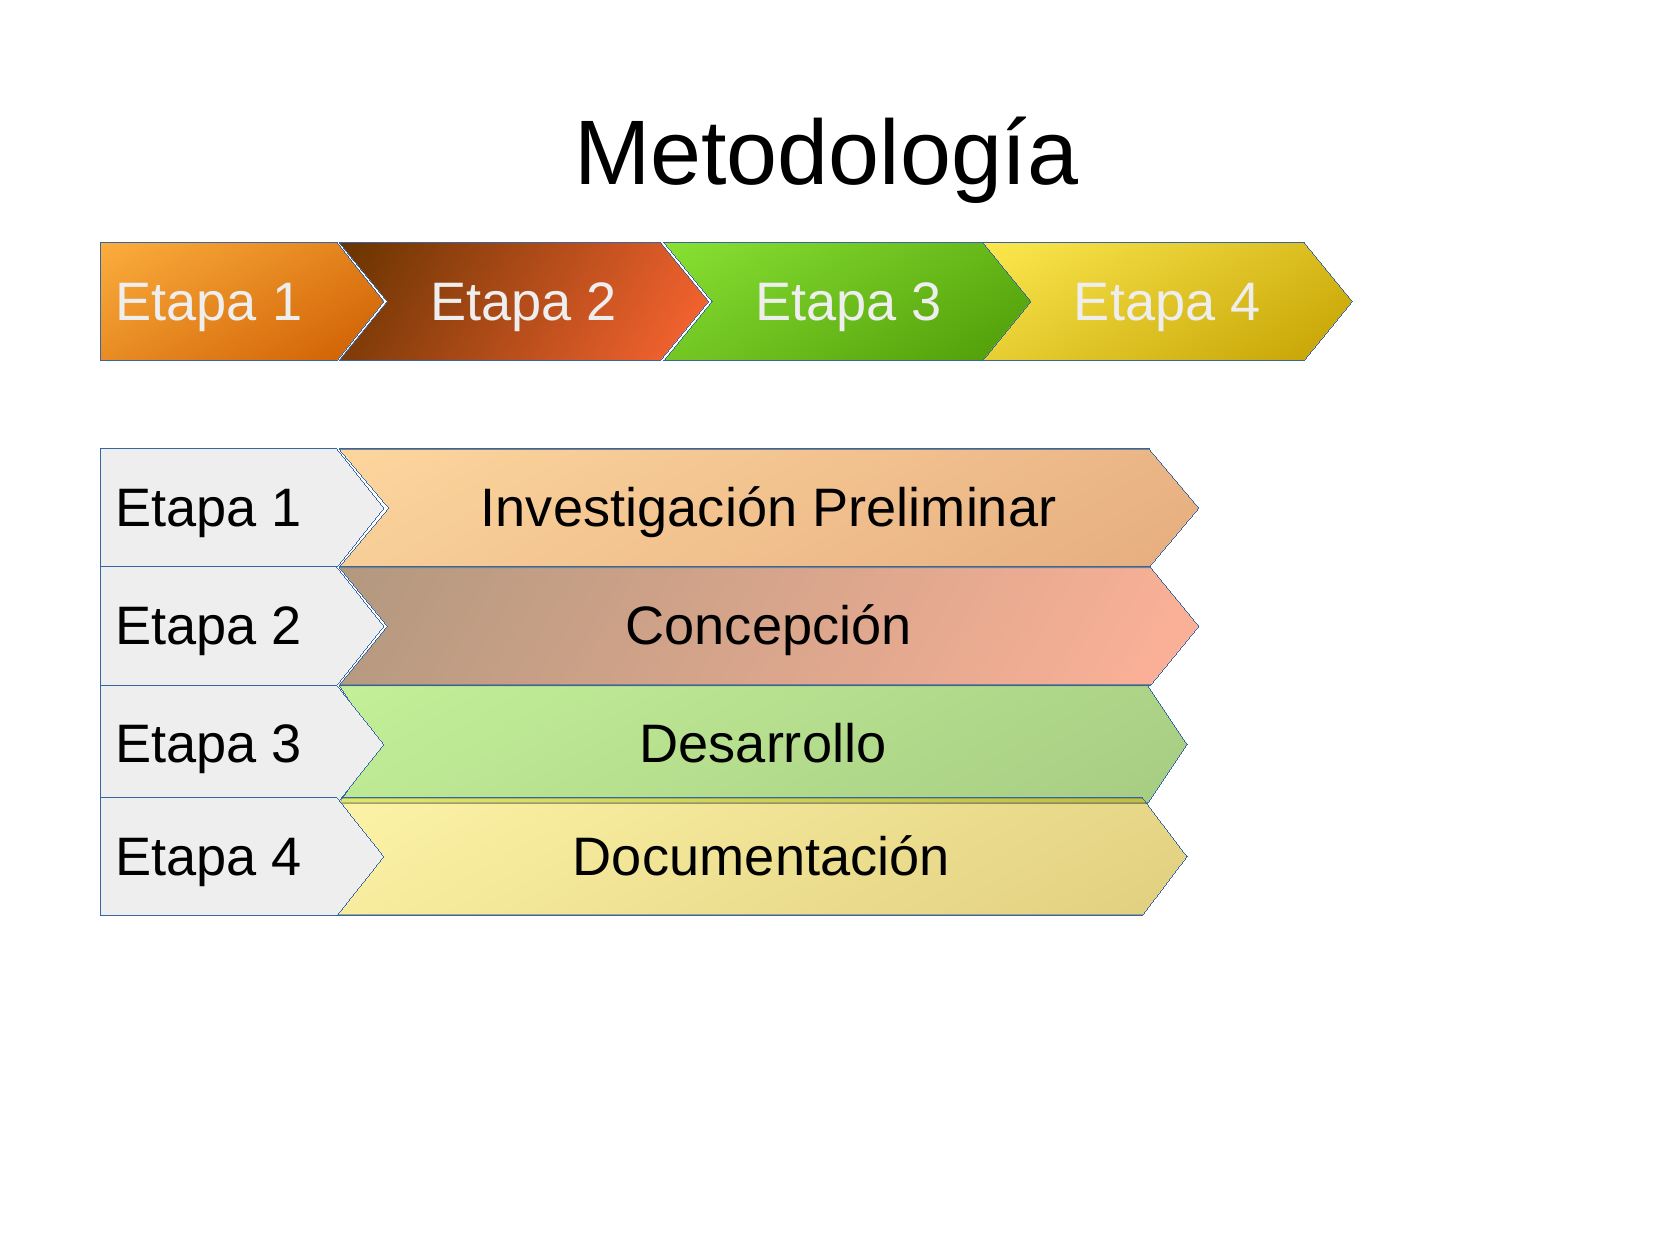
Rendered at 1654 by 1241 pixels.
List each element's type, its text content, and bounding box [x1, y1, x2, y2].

text_box Desarrollo [339, 686, 1188, 803]
text_box Etapa 2 [100, 566, 384, 685]
text_box Etapa 4 [100, 797, 384, 916]
text_box Etapa 3 [100, 685, 384, 800]
text_box Documentación [338, 797, 1188, 916]
text_box Concepción [339, 566, 1199, 686]
text_box Etapa 1 [100, 242, 384, 361]
text_box Etapa 4 [982, 242, 1353, 361]
text_box Etapa 2 [339, 242, 709, 361]
title Metodología [82, 49, 1571, 257]
text_box Investigación Preliminar [339, 448, 1199, 567]
text_box Etapa 3 [663, 242, 1030, 361]
text_box Etapa 1 [100, 448, 384, 567]
